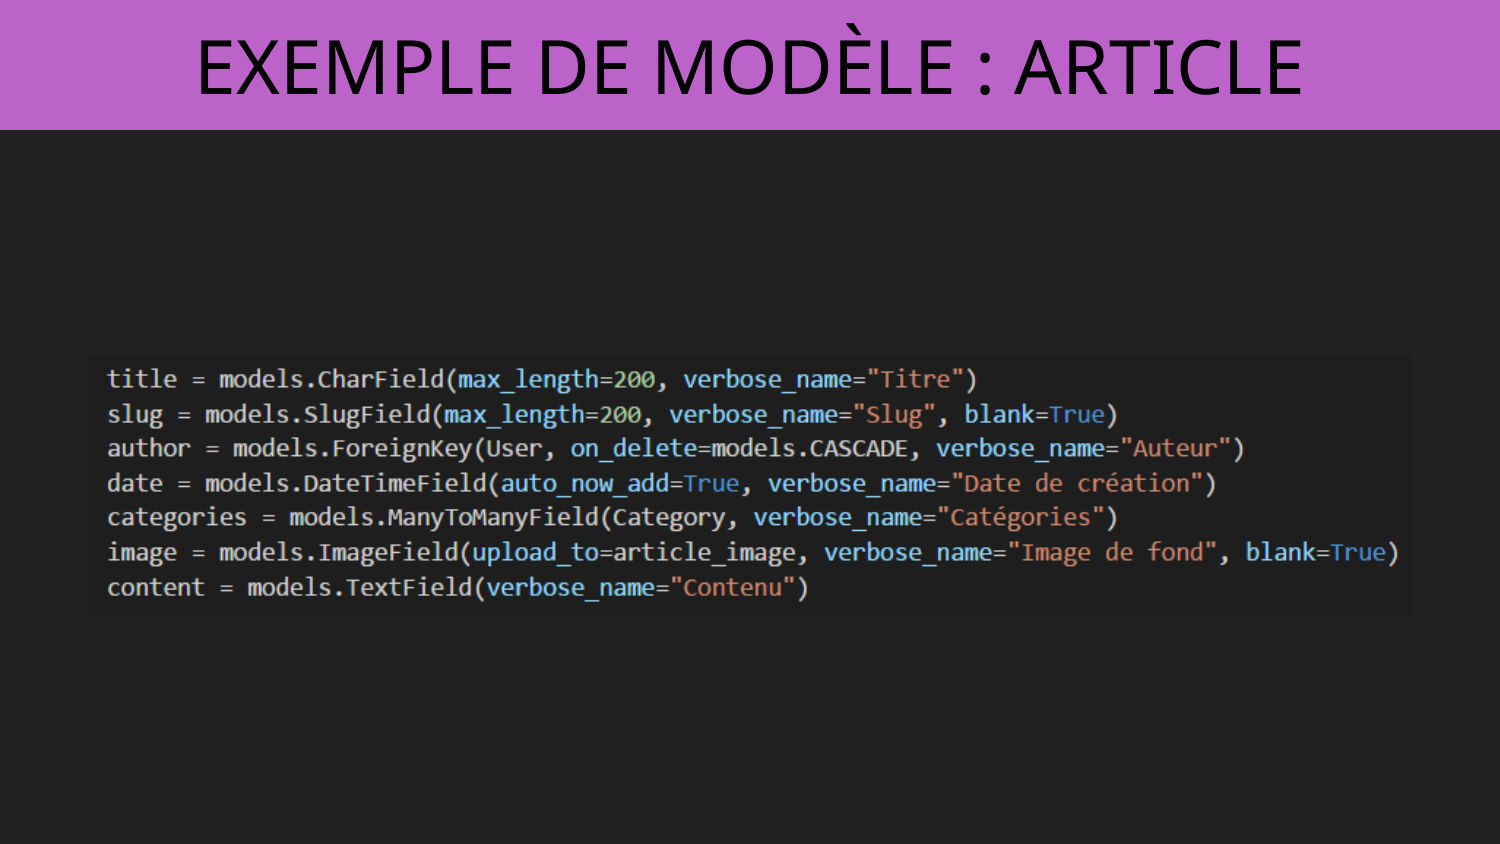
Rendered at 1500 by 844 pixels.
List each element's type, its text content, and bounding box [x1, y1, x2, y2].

picture [88, 354, 1412, 615]
text_box EXEMPLE DE MODÈLE : ARTICLE [0, 0, 1500, 130]
